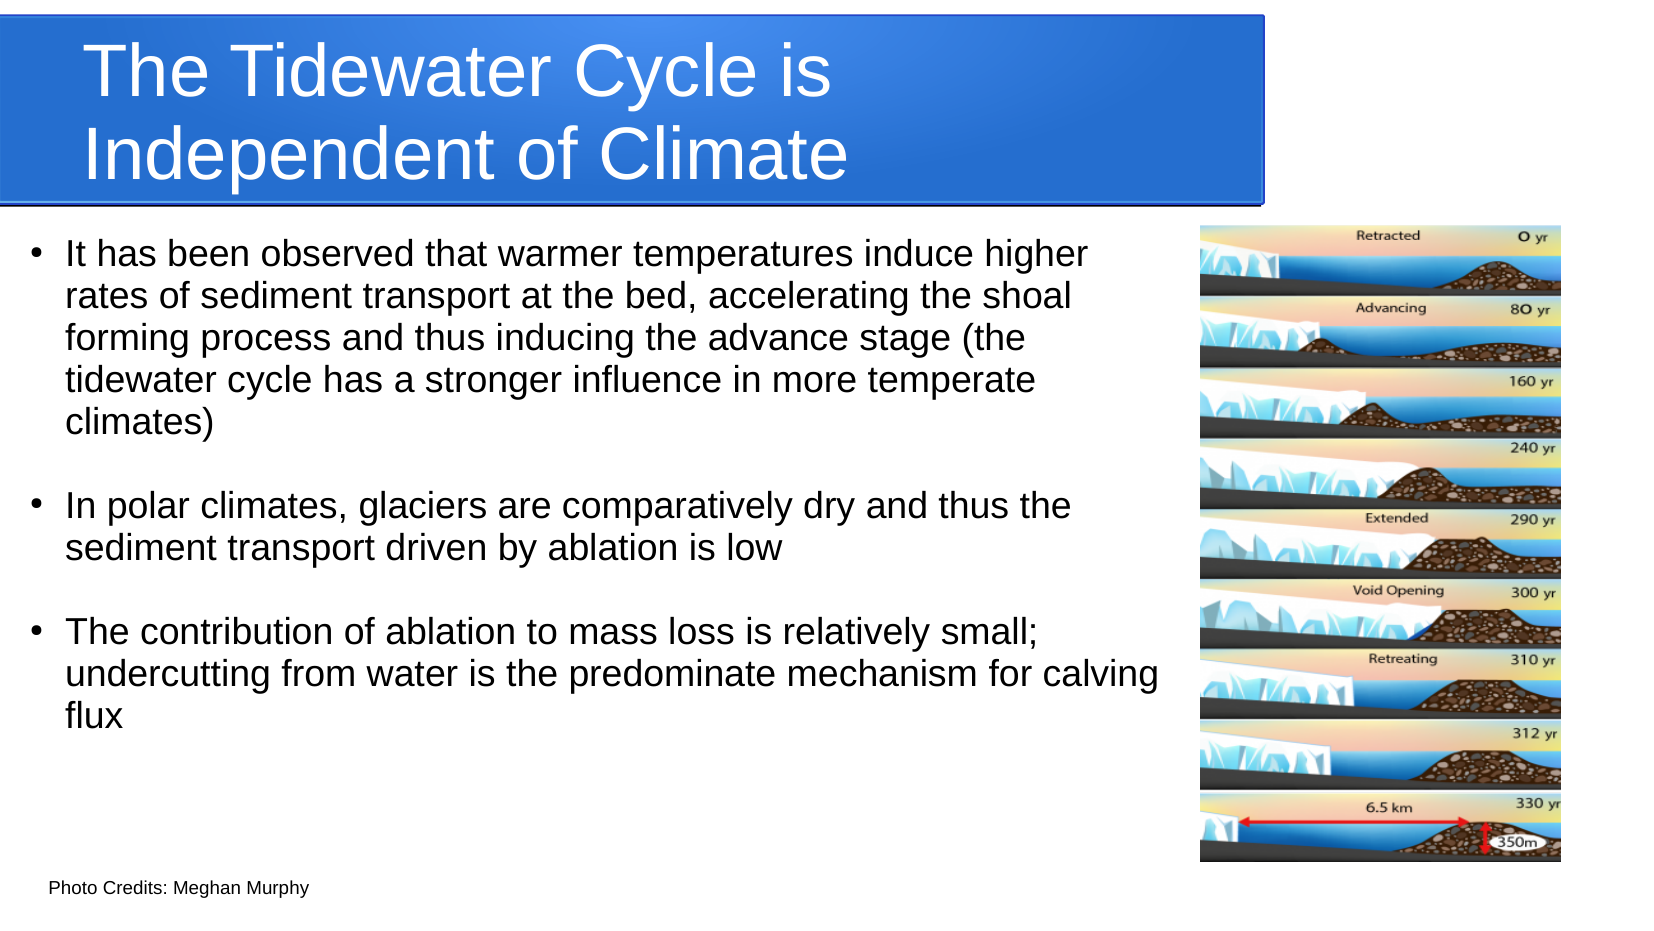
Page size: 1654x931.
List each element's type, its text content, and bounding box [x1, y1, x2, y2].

title The Tidewater Cycle is Independent of Climate [82, 29, 1235, 196]
text_box Photo Credits: Meghan Murphy [33, 870, 1651, 931]
text_box It has been observed that warmer temperatures induce higher rates of sediment transport at the bed, accelerating the shoal forming process and thus inducing the advance stage (the tidewater cycle has a stronger influence in more temperate climates) In polar climates, glaciers are comparatively dry and thus the sediment transport driven by ablation is low The contribution of ablation to mass loss is relatively small; undercutting from water is the predominate mechanism for calving flux [15, 225, 1186, 786]
picture [1200, 224, 1561, 862]
